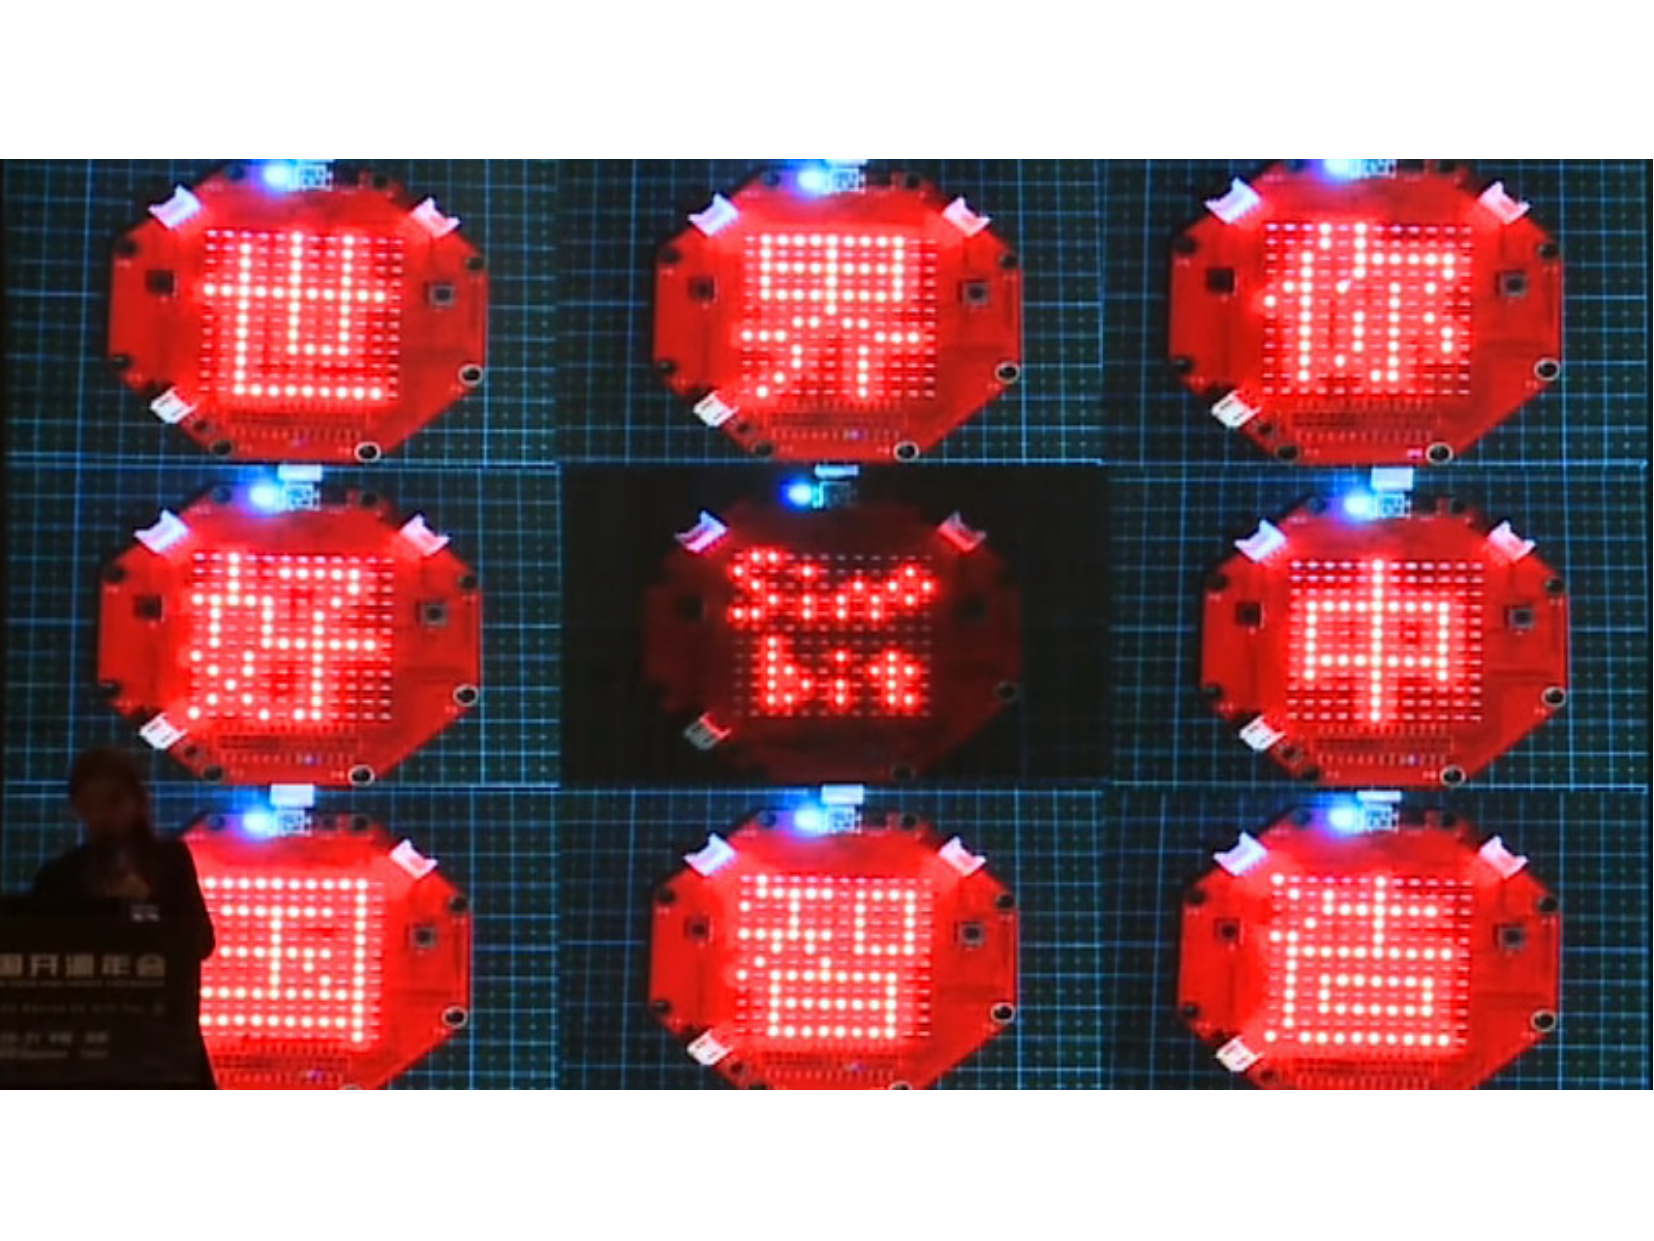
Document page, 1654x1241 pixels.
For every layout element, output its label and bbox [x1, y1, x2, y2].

picture [0, 159, 1653, 1091]
